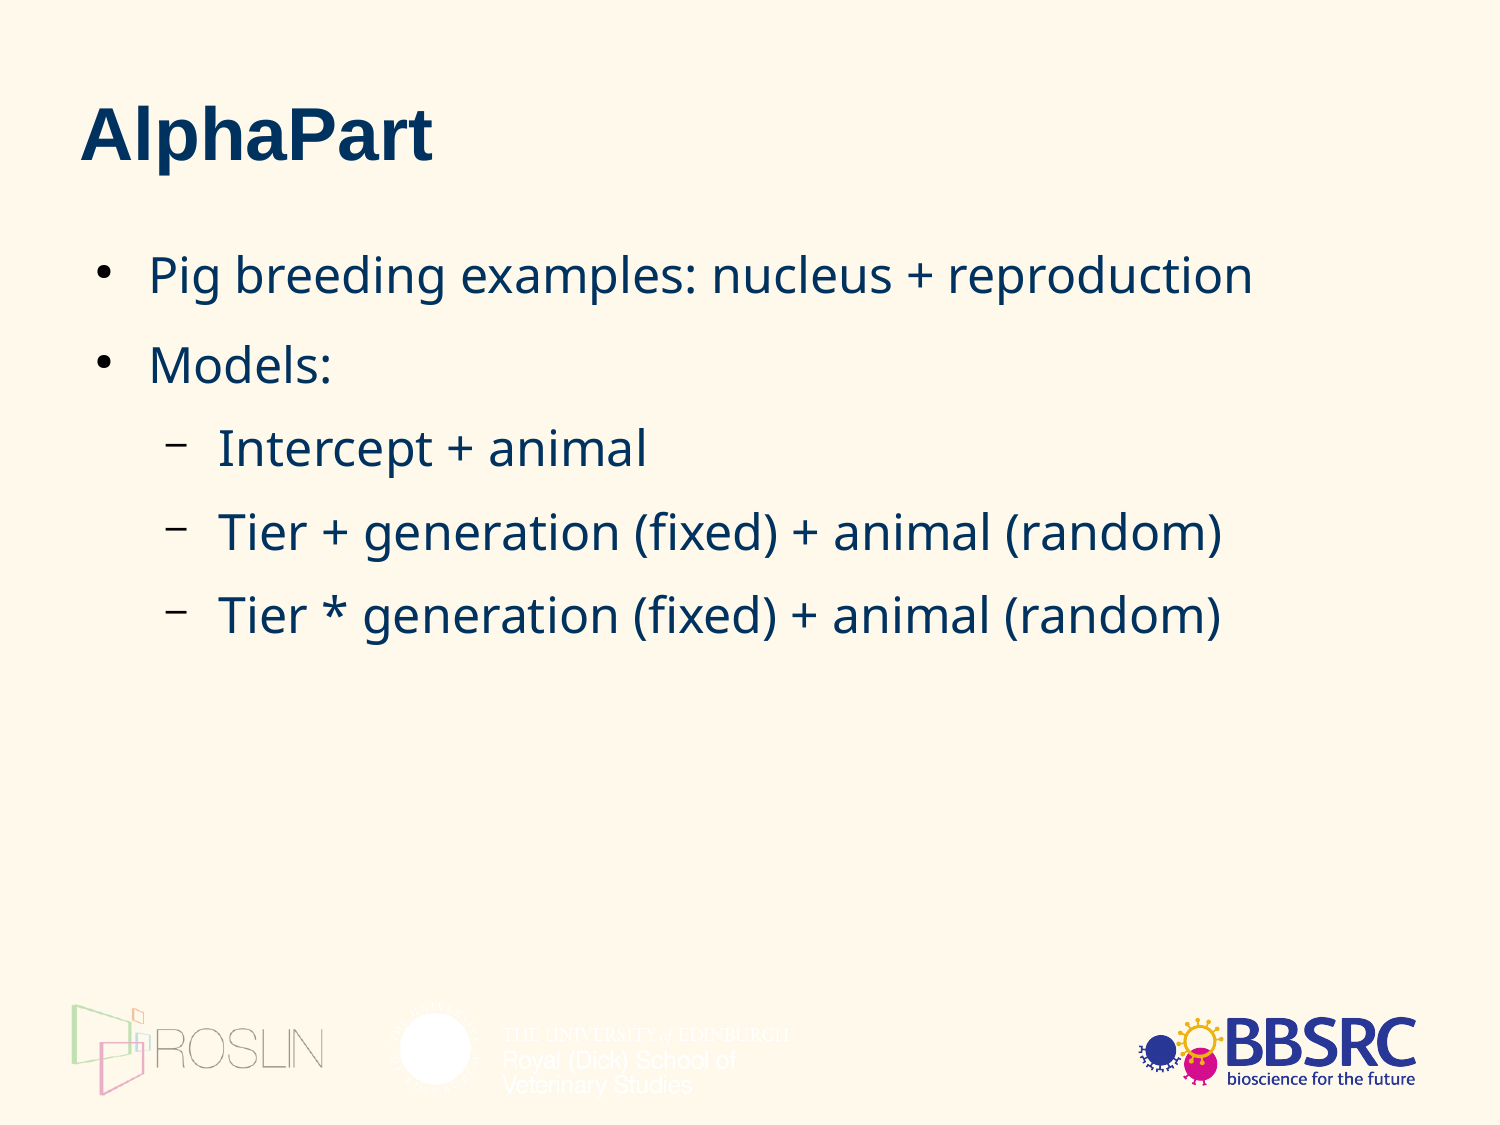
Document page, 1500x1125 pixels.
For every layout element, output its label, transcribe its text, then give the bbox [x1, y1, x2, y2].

title AlphaPart [64, 78, 1425, 185]
picture [64, 975, 336, 1118]
list Pig breeding examples: nucleus + reproduction Models: Intercept + animal Tier + generation (fixed) + animal (random) Tier * generation (fixed) + animal (random) [62, 236, 1425, 975]
picture [1137, 1014, 1416, 1092]
